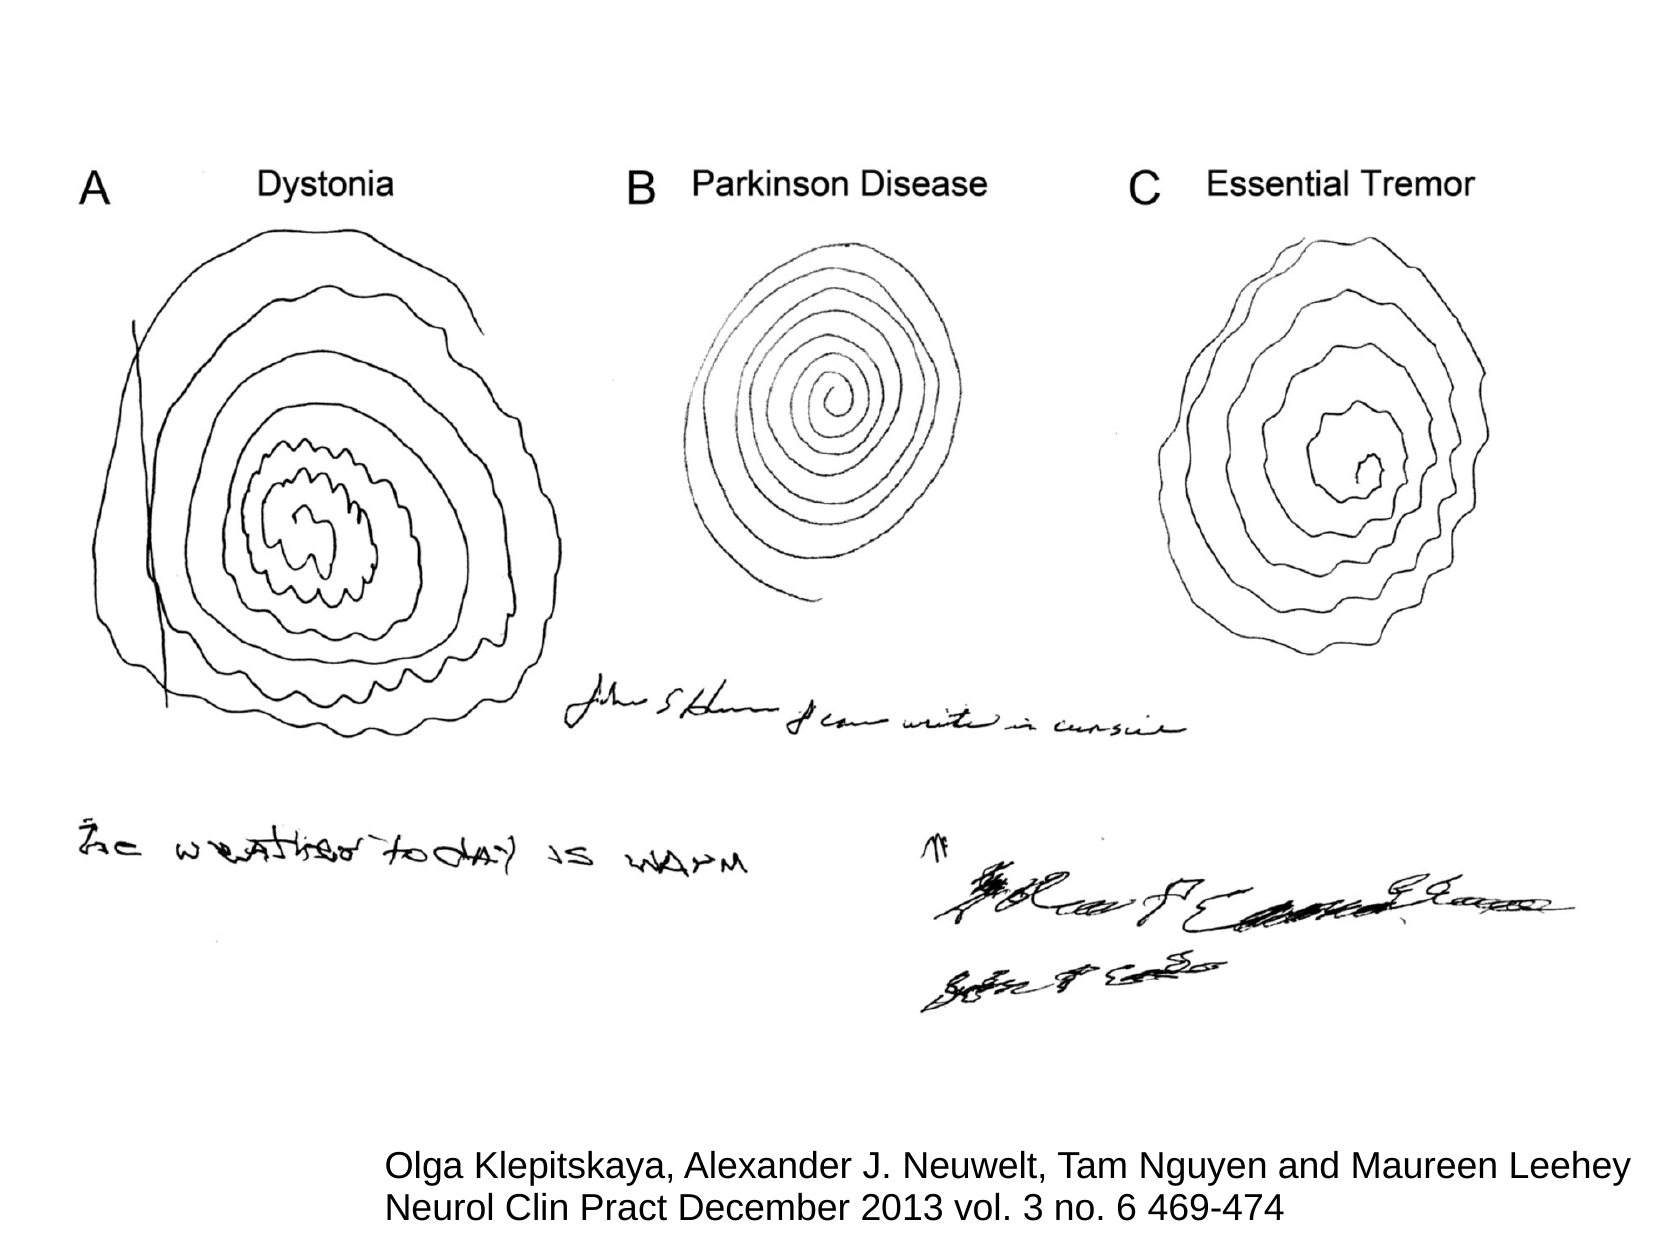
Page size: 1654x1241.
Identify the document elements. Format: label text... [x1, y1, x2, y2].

text_box Olga Klepitskaya, Alexander J. Neuwelt, Tam Nguyen and Maureen Leehey Neurol Clin Pract December 2013 vol. 3 no. 6 469-474 [369, 1137, 1647, 1237]
picture [76, 167, 1577, 1015]
